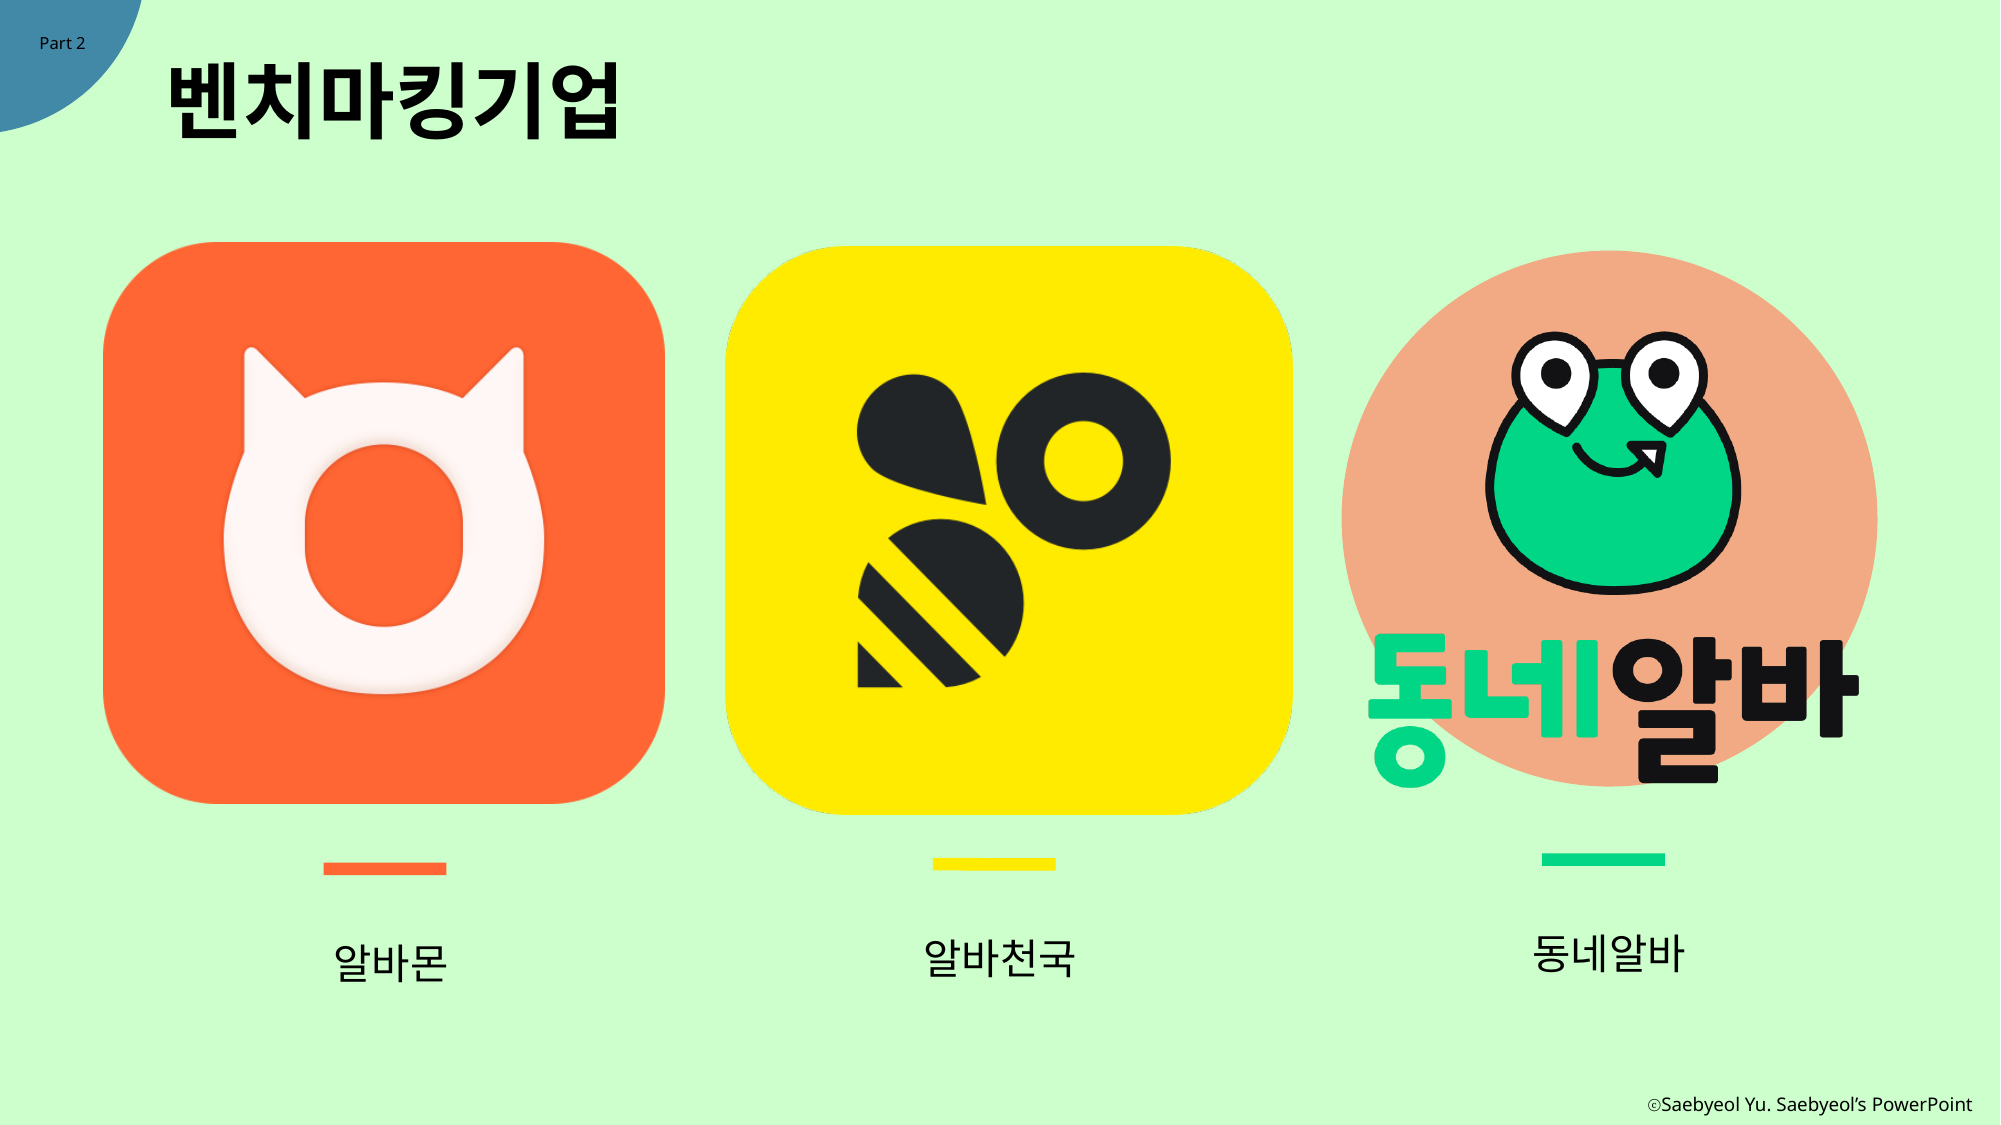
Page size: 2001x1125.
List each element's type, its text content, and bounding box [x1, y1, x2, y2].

text_box 알바몬 [318, 923, 464, 1056]
text_box [0, 0, 142, 132]
text_box 벤치마킹기업 [151, 28, 640, 164]
picture [103, 242, 665, 804]
text_box [1441, 250, 1778, 310]
picture [1339, 310, 1887, 808]
text_box 알바천국 [908, 918, 1092, 995]
text_box Part 2 [24, 24, 101, 63]
text_box 동네알바 [1517, 914, 1702, 990]
picture [725, 246, 1293, 815]
